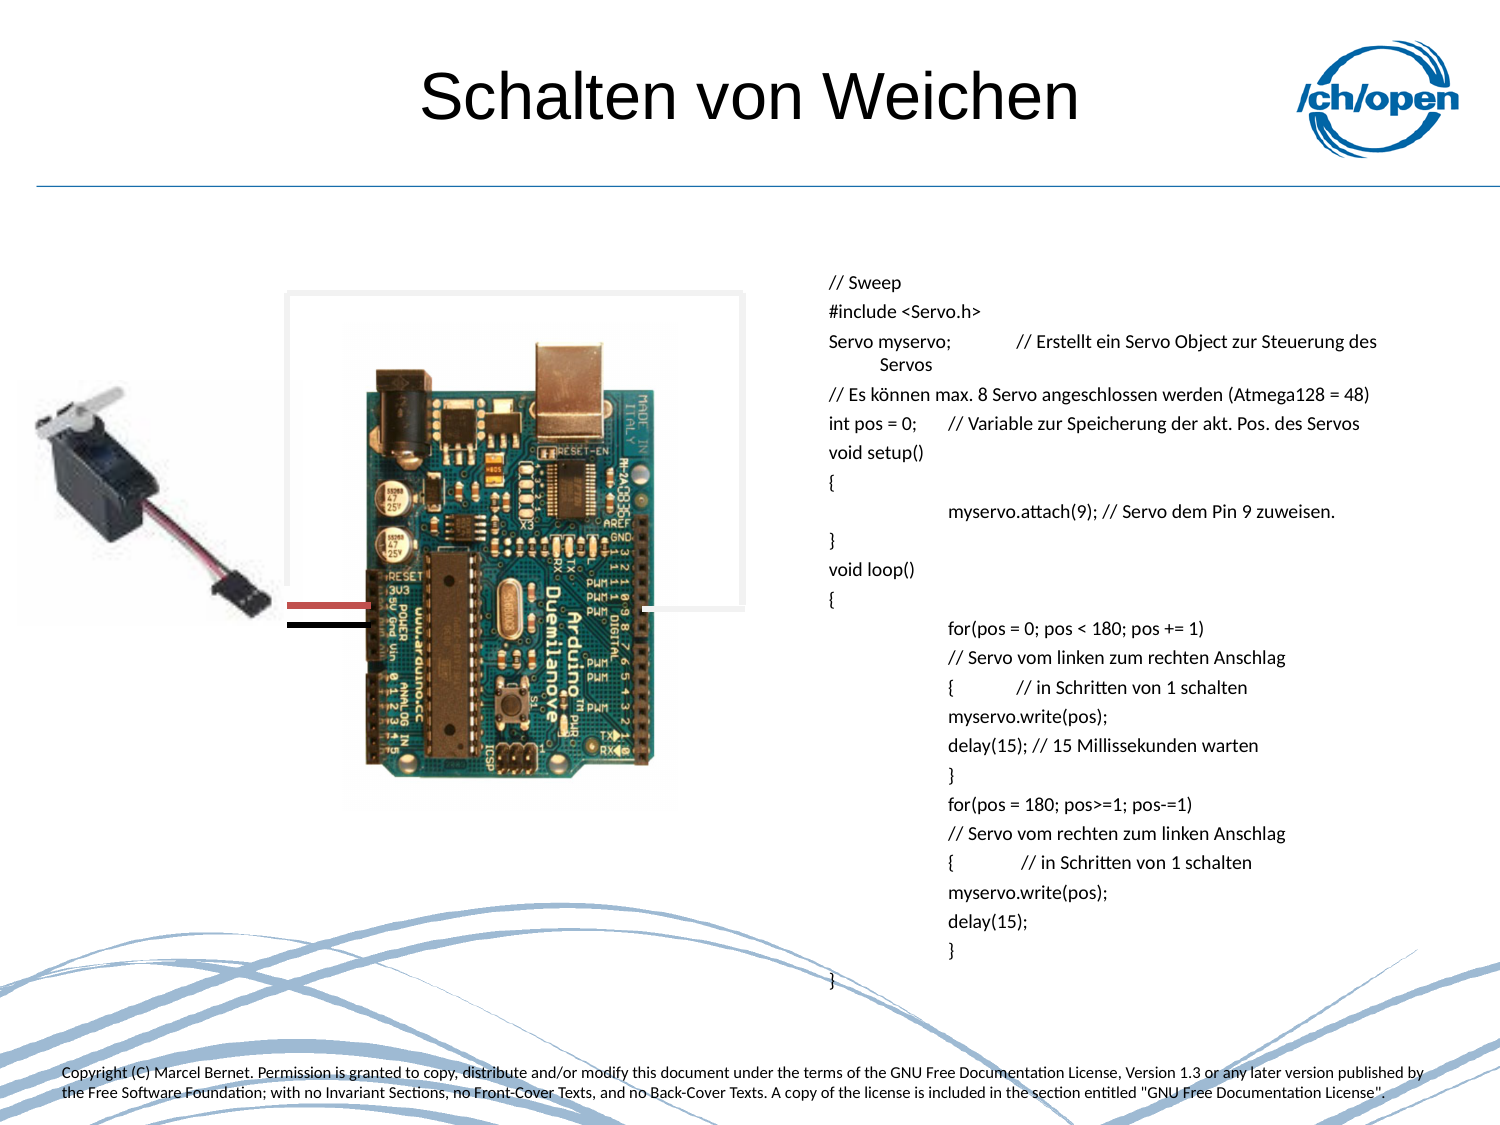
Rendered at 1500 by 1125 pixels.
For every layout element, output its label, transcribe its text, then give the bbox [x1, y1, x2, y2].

list // Sweep #include <Servo.h> Servo myservo; // Erstellt ein Servo Object zur Steuerung des Servos // Es können max. 8 Servo angeschlossen werden (Atmega128 = 48) int pos = 0; // Variable zur Speicherung der akt. Pos. des Servos void setup() { myservo.attach(9); // Servo dem Pin 9 zuweisen. } void loop() { for(pos = 0; pos < 180; pos += 1) // Servo vom linken zum rechten Anschlag { // in Schritten von 1 schalten myservo.write(pos); delay(15); // 15 Millissekunden warten } for(pos = 180; pos>=1; pos-=1) // Servo vom rechten zum linken Anschlag { // in Schritten von 1 schalten myservo.write(pos); delay(15); } } [762, 262, 1426, 1005]
picture [17, 380, 303, 626]
picture [342, 322, 678, 811]
title Schalten von Weichen [75, 45, 1426, 165]
